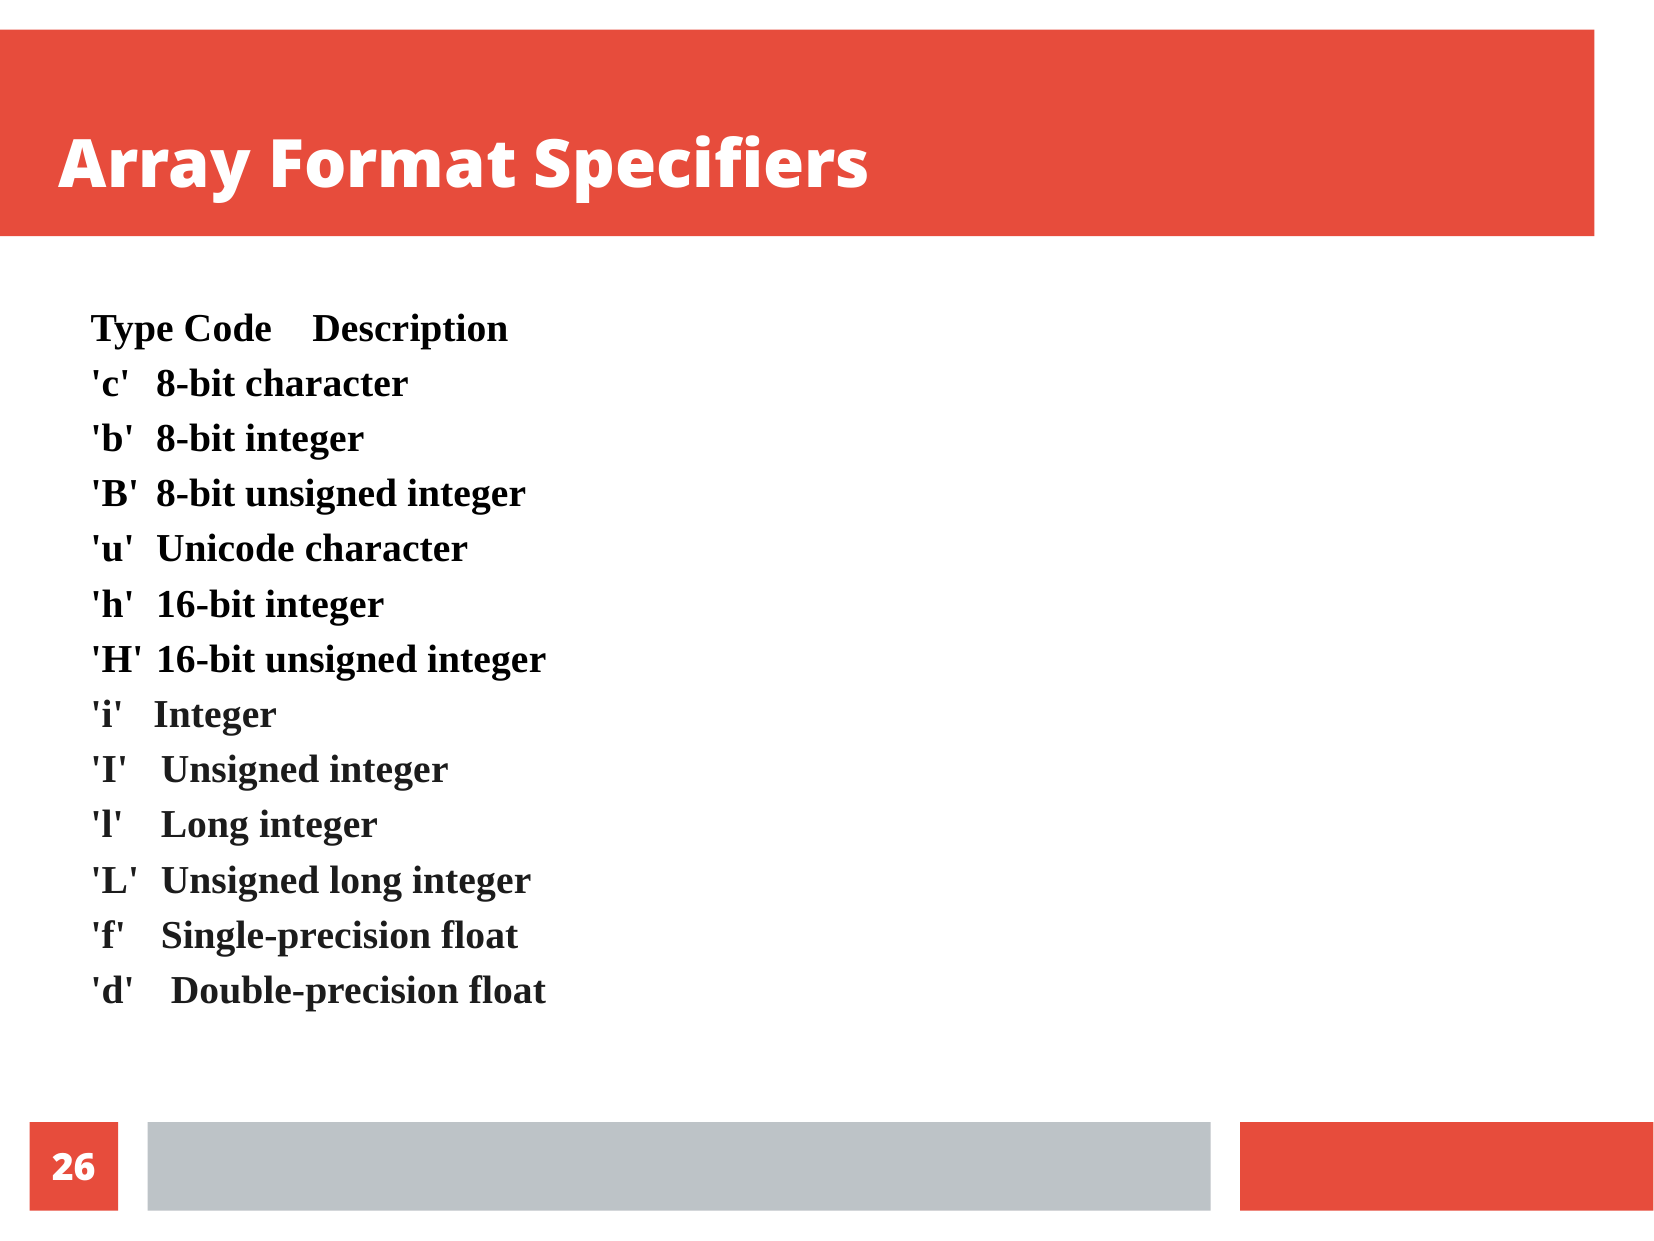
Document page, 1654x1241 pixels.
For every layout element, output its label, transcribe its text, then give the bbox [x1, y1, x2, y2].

title Array Format Specifiers [59, 59, 1595, 207]
list Type Code Description 'c' 8-bit character 'b' 8-bit integer 'B' 8-bit unsigned integer 'u' Unicode character 'h' 16-bit integer 'H' 16-bit unsigned integer 'i' Integer 'I' Unsigned integer 'l' Long integer 'L' Unsigned long integer 'f' Single-precision float 'd' Double-precision float [90, 305, 744, 1025]
